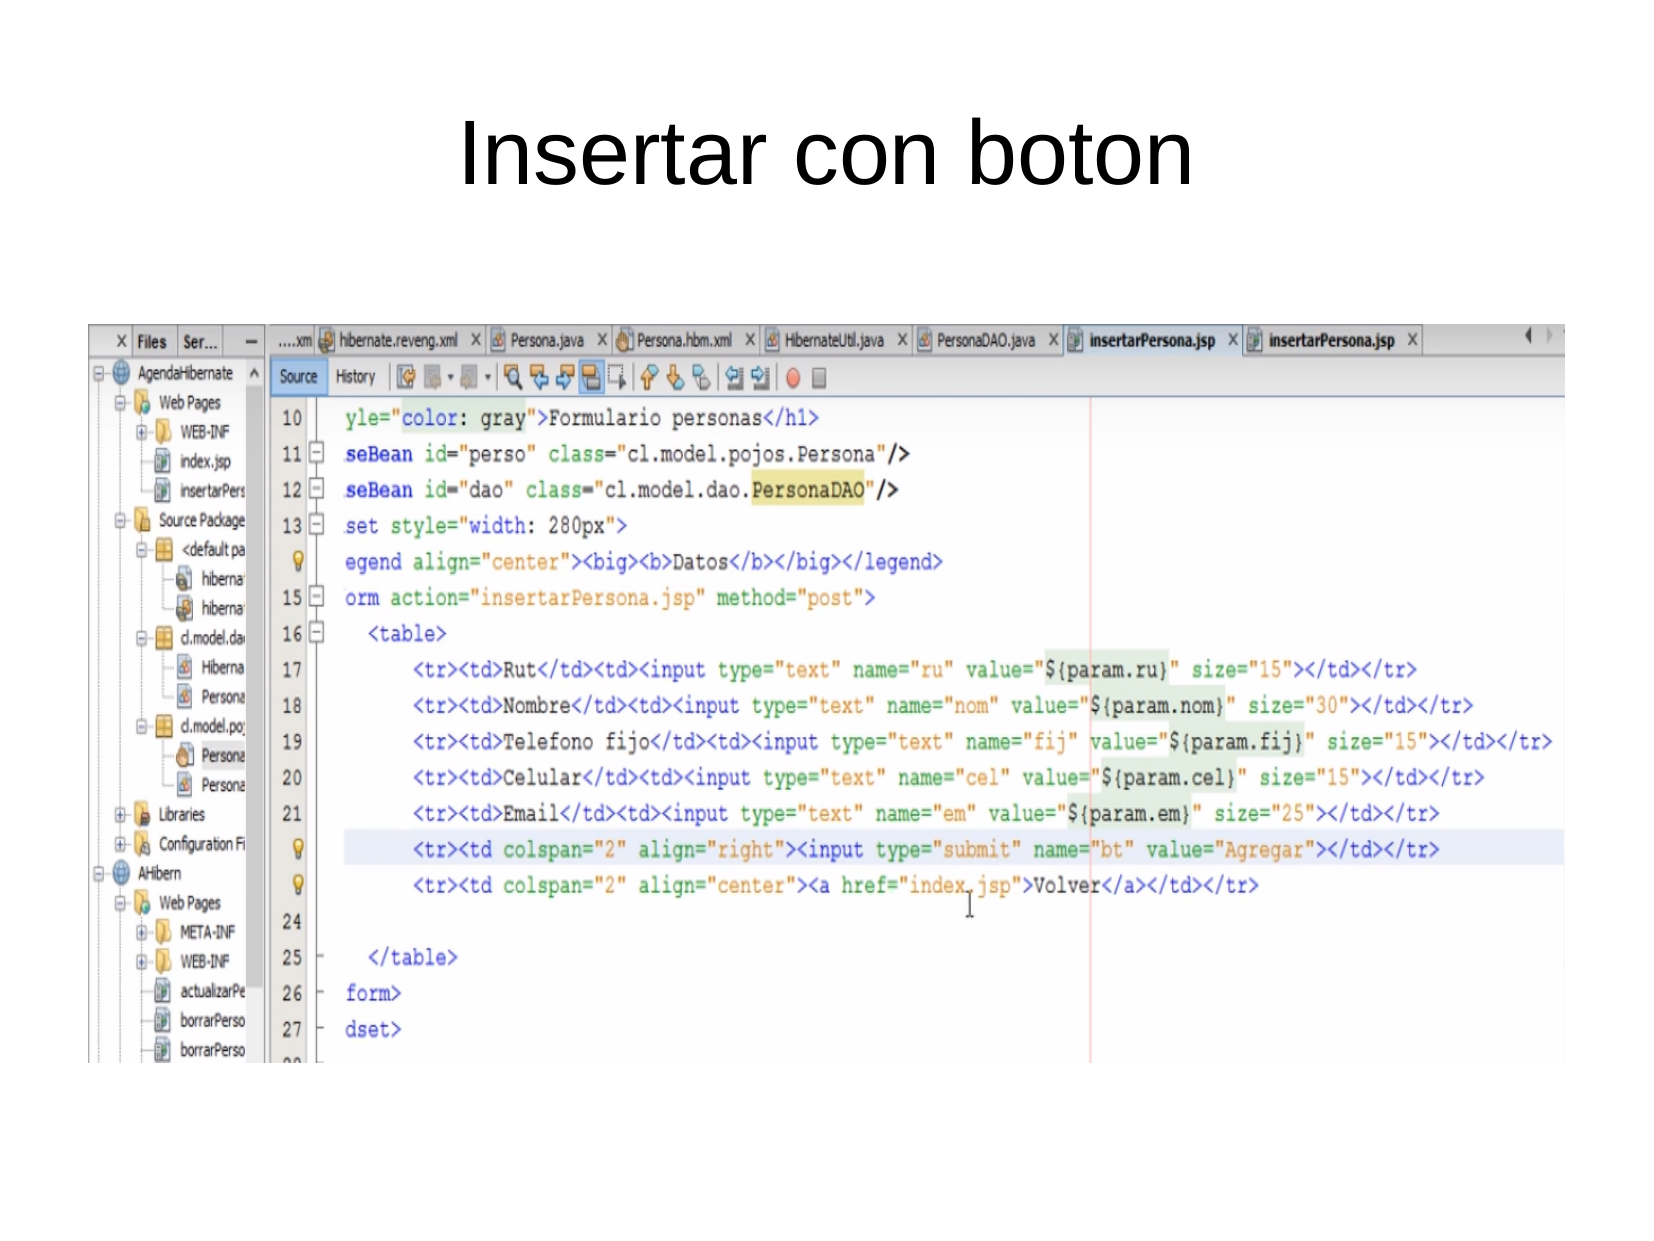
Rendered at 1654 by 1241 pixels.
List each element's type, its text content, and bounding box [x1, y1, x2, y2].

title Insertar con boton [82, 49, 1571, 257]
picture [88, 324, 1565, 1063]
